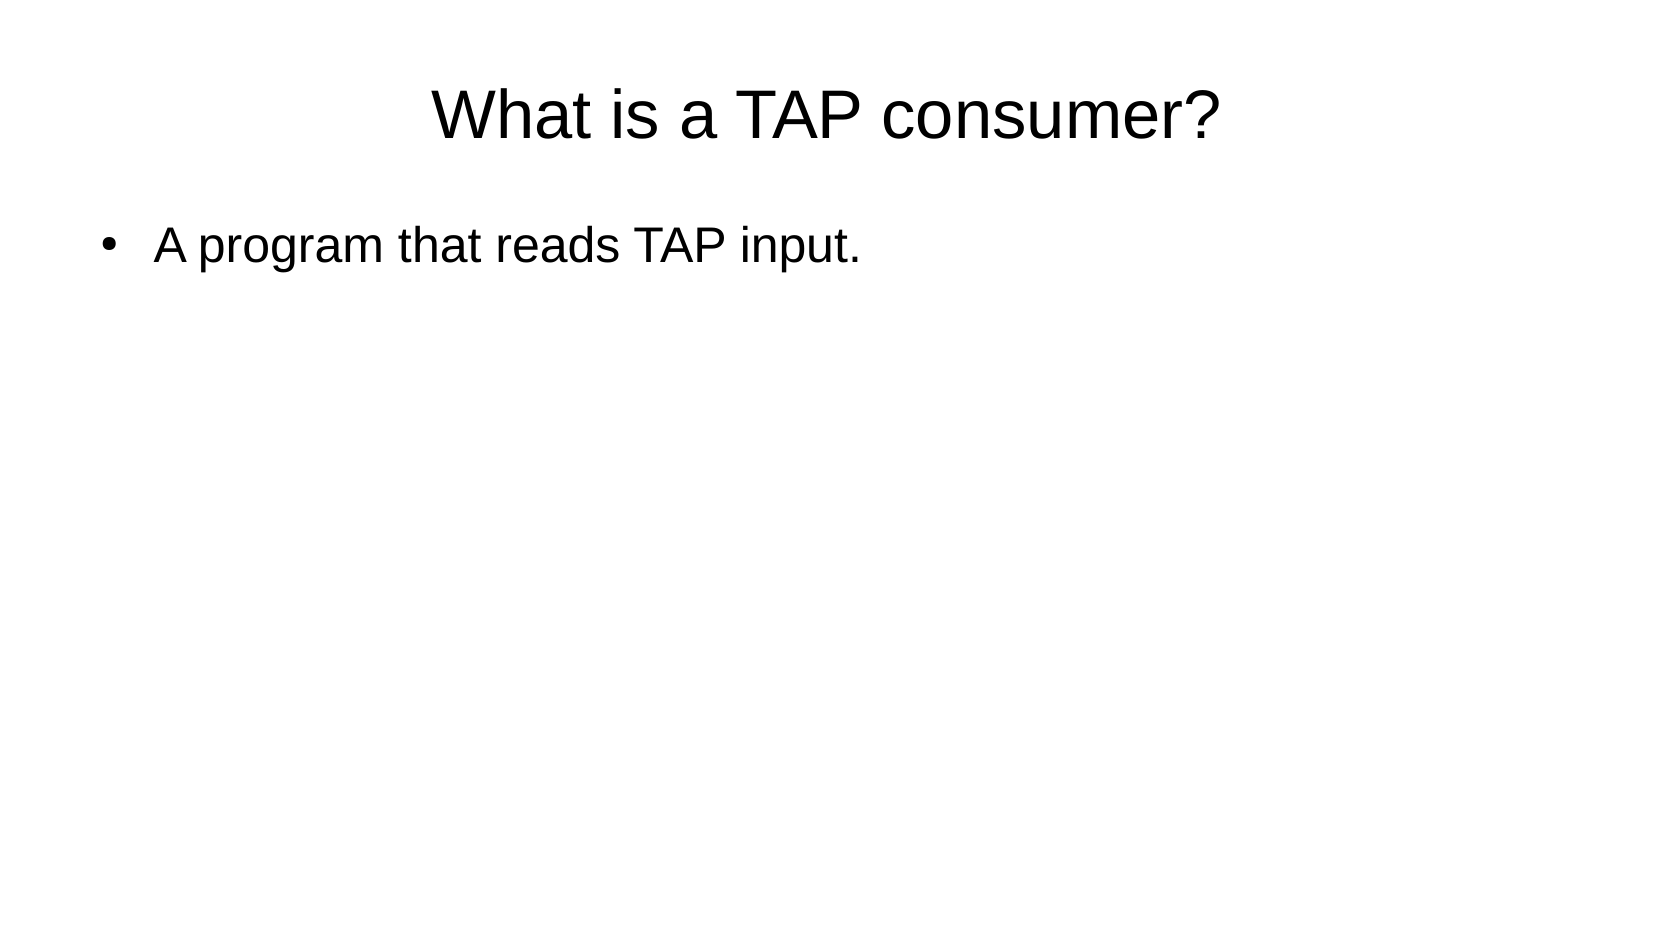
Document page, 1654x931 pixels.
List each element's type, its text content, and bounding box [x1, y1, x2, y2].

list A program that reads TAP input. [82, 217, 1571, 758]
title What is a TAP consumer? [82, 37, 1571, 193]
